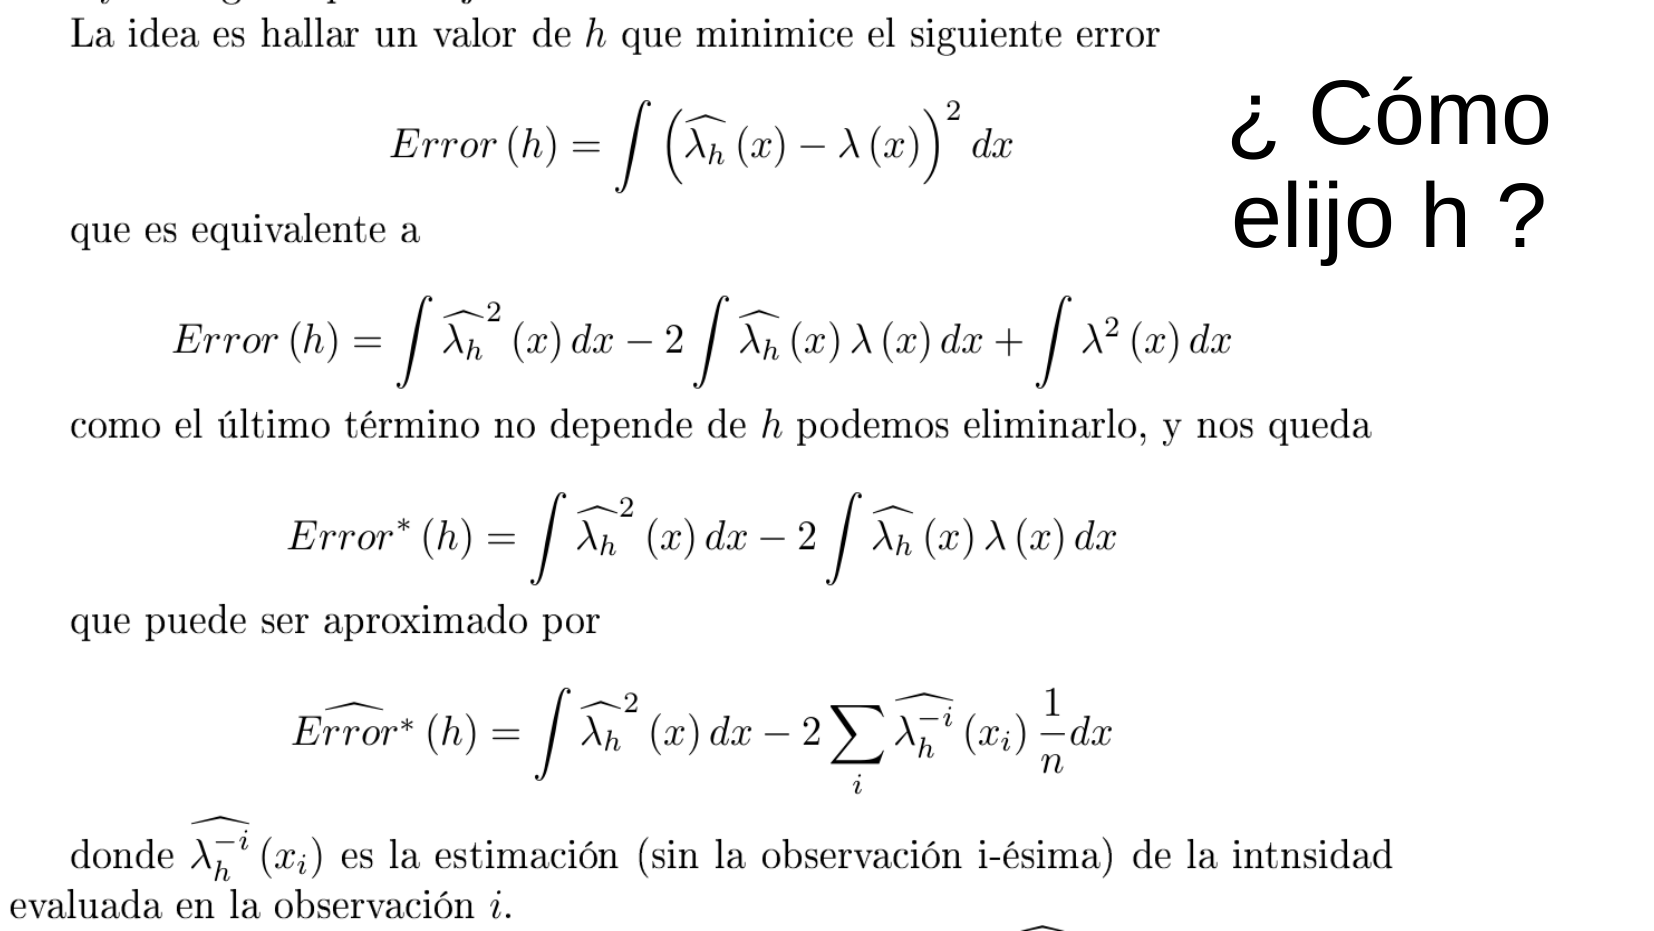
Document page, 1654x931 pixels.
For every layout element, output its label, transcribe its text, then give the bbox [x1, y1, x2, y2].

picture [0, 0, 1404, 931]
title ¿ Cómo elijo h ? [1198, 14, 1582, 315]
